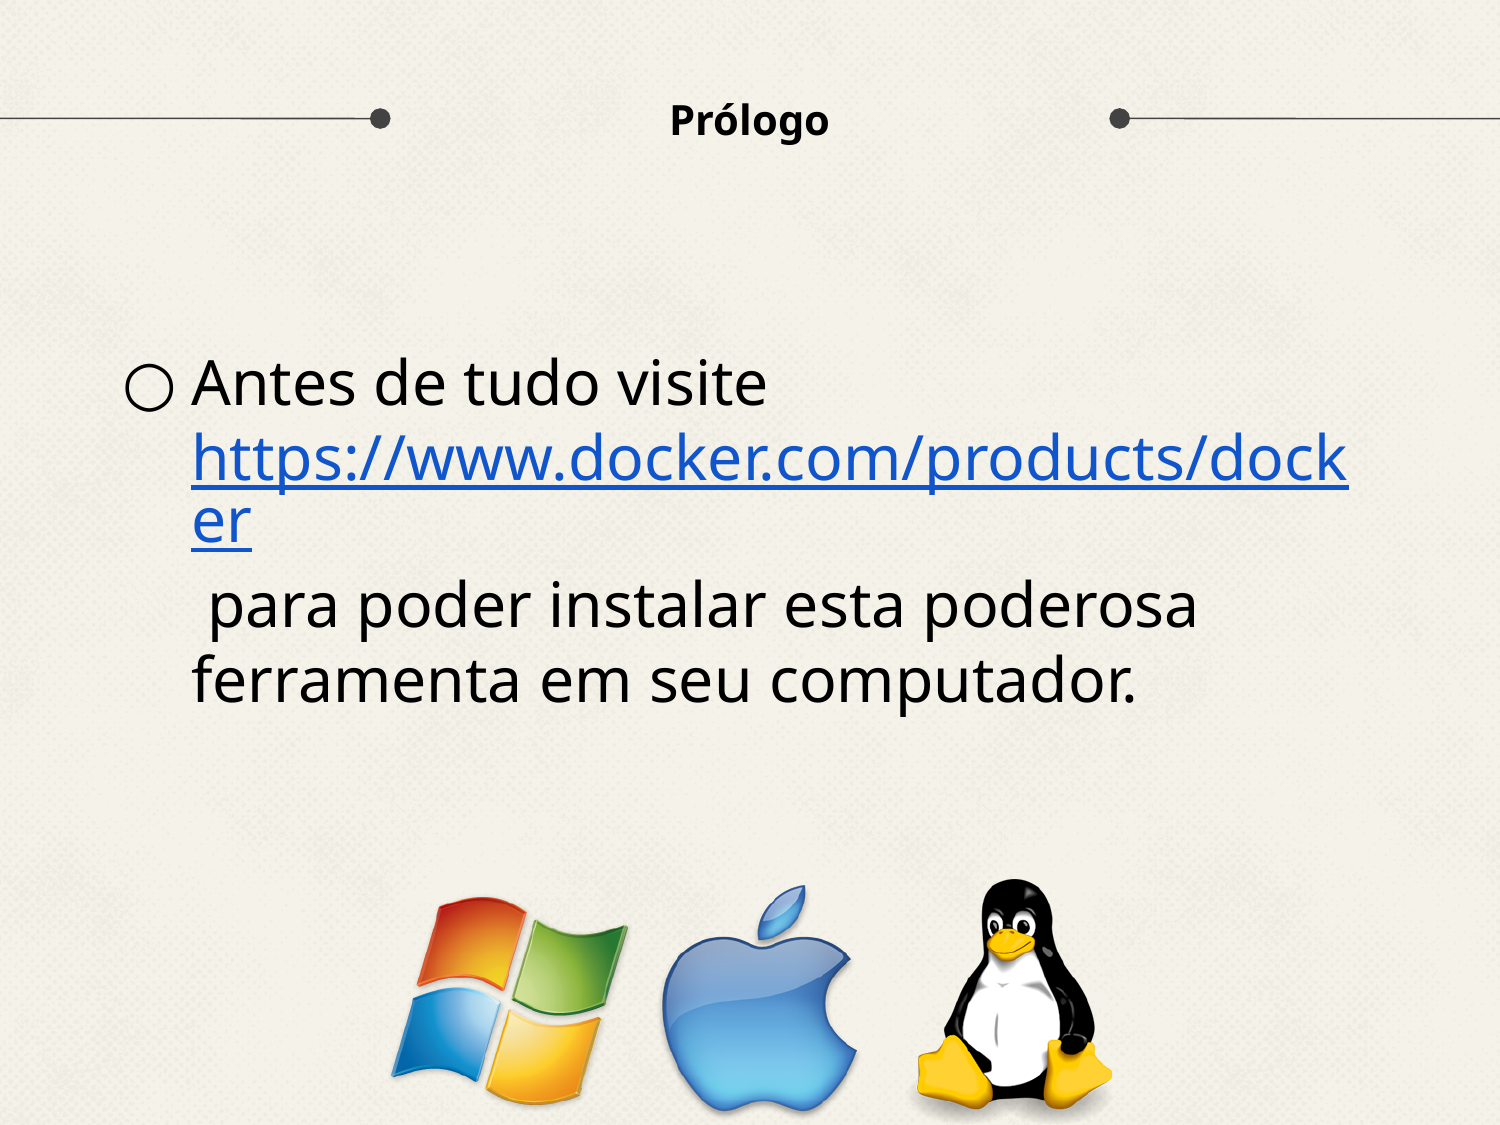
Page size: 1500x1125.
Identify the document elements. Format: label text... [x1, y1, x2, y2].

list Antes de tudo visite https://www.docker.com/products/docker para poder instalar esta poderosa ferramenta em seu computador. [101, 327, 1399, 1031]
title Prólogo [430, 24, 1070, 213]
picture [0, 0, 1500, 1125]
